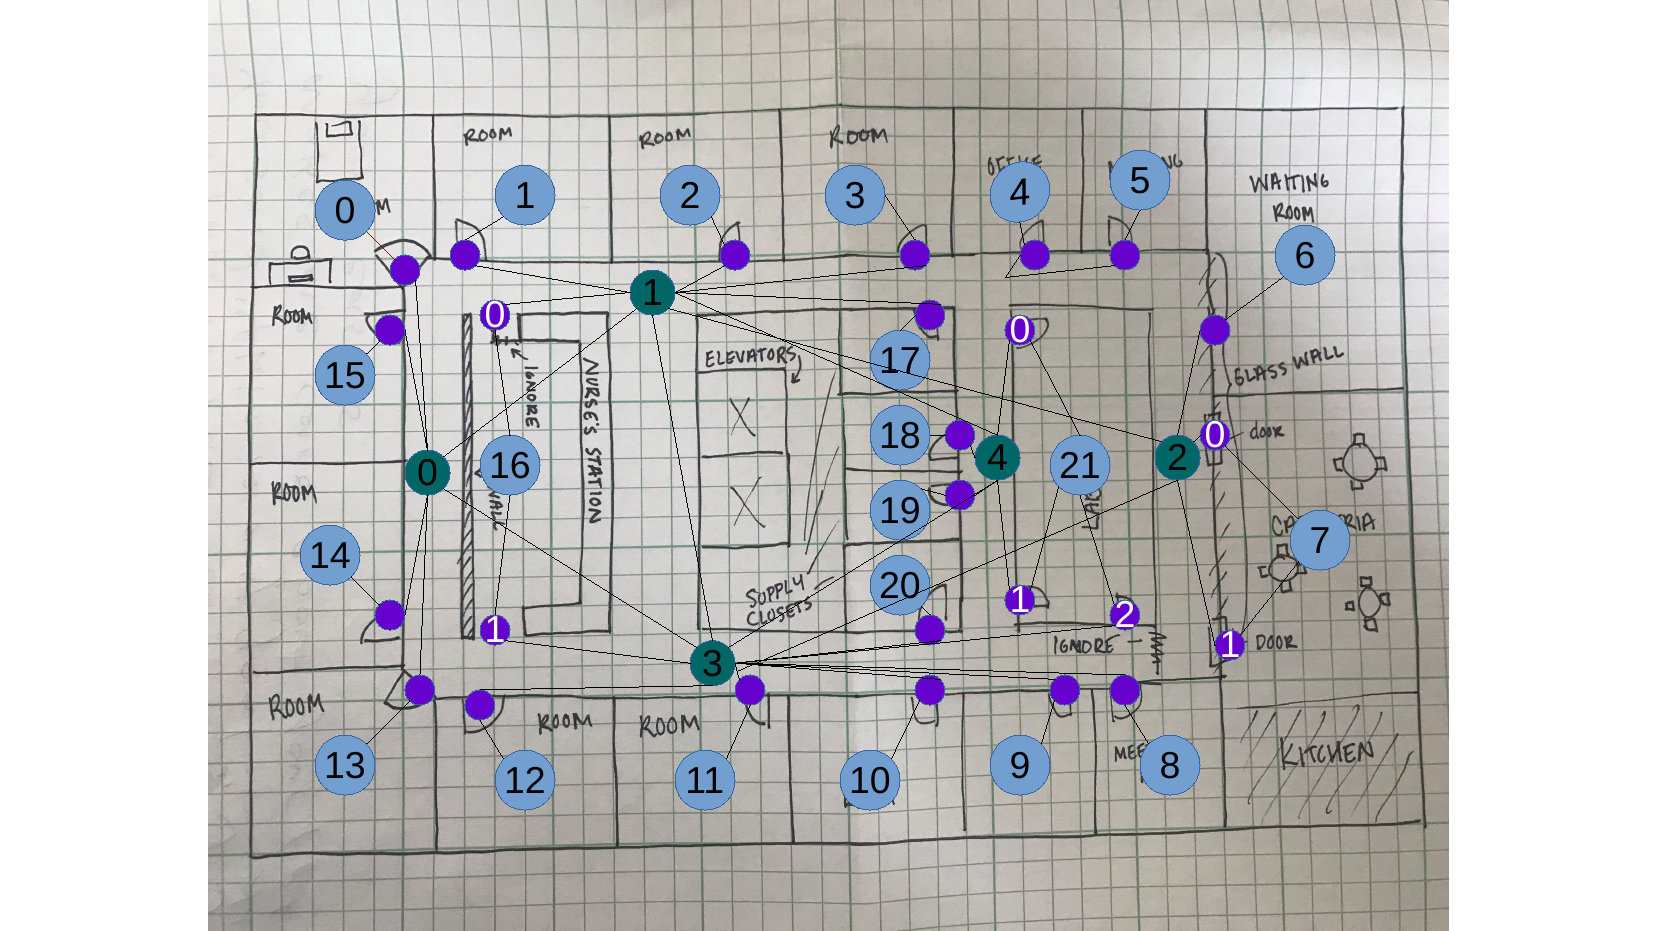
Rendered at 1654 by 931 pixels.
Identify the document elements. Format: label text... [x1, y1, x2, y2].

text_box 0 [1004, 314, 1035, 346]
text_box 2 [1109, 599, 1140, 631]
text_box 21 [1050, 435, 1111, 496]
text_box 10 [840, 750, 901, 811]
text_box 6 [1275, 225, 1336, 286]
text_box 15 [315, 345, 376, 406]
text_box [390, 254, 421, 286]
text_box 4 [990, 161, 1050, 223]
text_box 13 [315, 735, 376, 796]
text_box [374, 599, 405, 631]
text_box 1 [495, 165, 556, 226]
text_box 0 [1200, 419, 1231, 451]
text_box [914, 299, 945, 331]
text_box 2 [660, 165, 721, 226]
text_box 11 [675, 750, 736, 811]
text_box [404, 674, 435, 706]
text_box [914, 615, 945, 646]
text_box 19 [870, 480, 931, 541]
text_box [375, 314, 406, 346]
text_box 5 [1110, 150, 1171, 211]
text_box [914, 674, 945, 706]
text_box 1 [1004, 584, 1035, 616]
text_box 8 [1140, 735, 1201, 796]
text_box [1109, 239, 1140, 271]
text_box [1200, 314, 1231, 346]
text_box 2 [1155, 435, 1201, 481]
text_box 20 [870, 555, 931, 616]
text_box [735, 674, 766, 706]
text_box 0 [479, 299, 510, 331]
text_box 9 [990, 735, 1051, 796]
text_box 4 [975, 435, 1021, 481]
text_box [1049, 674, 1080, 706]
text_box 14 [300, 525, 361, 586]
text_box 16 [480, 435, 541, 496]
text_box 1 [480, 614, 511, 646]
text_box 17 [870, 330, 931, 391]
text_box [944, 419, 975, 451]
text_box 3 [690, 640, 736, 686]
text_box [720, 239, 751, 271]
text_box 18 [870, 405, 931, 466]
text_box [1110, 674, 1141, 706]
text_box 1 [1215, 629, 1245, 661]
text_box [1019, 239, 1050, 271]
text_box [464, 689, 495, 721]
picture [208, 0, 1449, 931]
text_box 3 [825, 165, 886, 226]
text_box [900, 240, 931, 271]
text_box 12 [495, 750, 556, 811]
text_box 0 [315, 180, 376, 241]
text_box 0 [405, 450, 451, 496]
text_box 1 [630, 270, 676, 316]
text_box [450, 239, 481, 271]
text_box 7 [1290, 510, 1351, 571]
text_box [944, 479, 975, 511]
